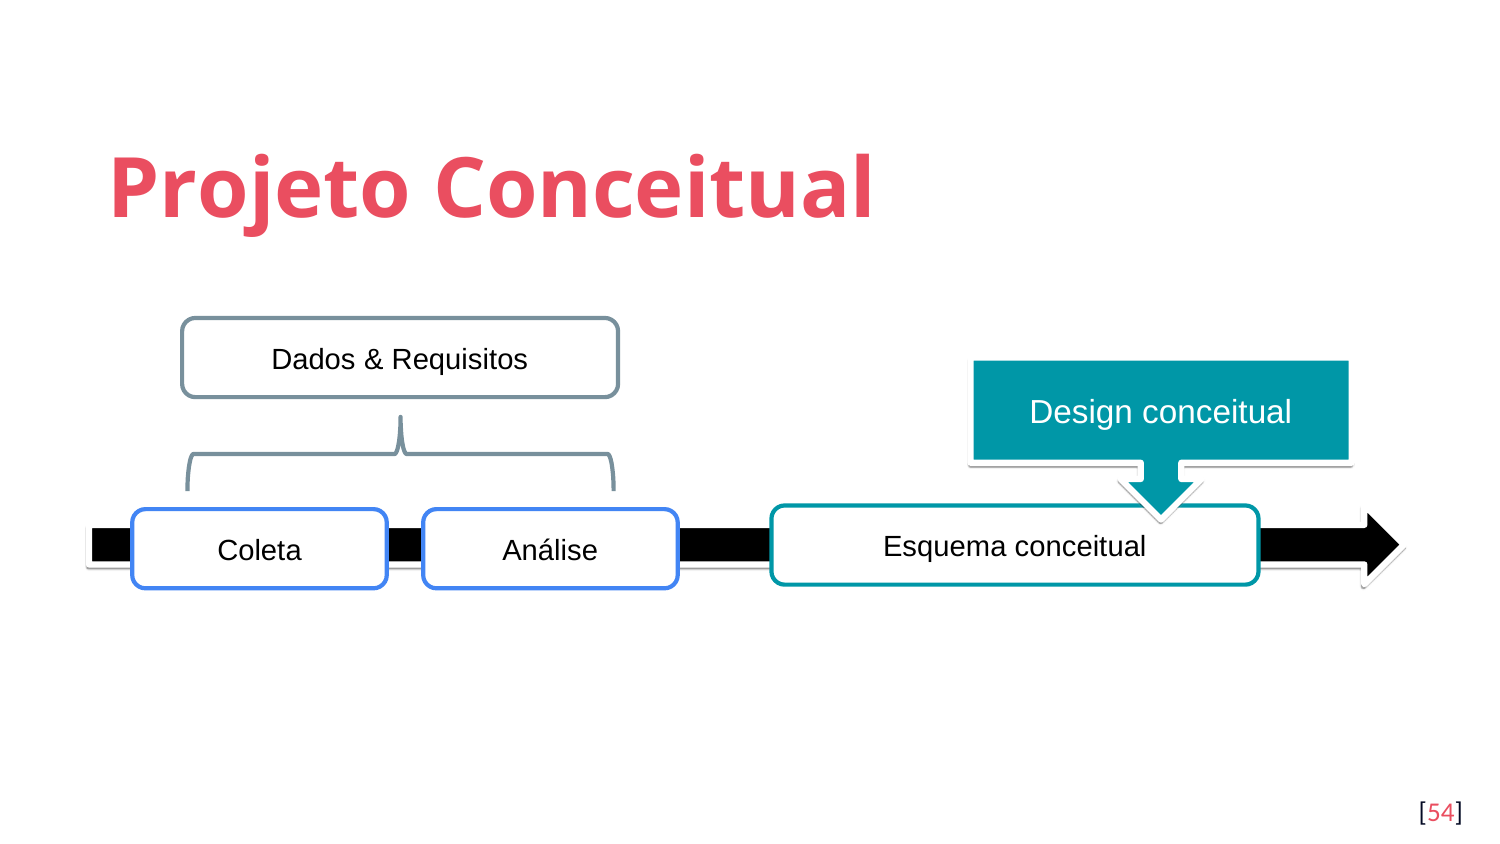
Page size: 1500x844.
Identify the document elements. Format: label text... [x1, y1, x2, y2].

text_box Dados & Requisitos [182, 317, 619, 398]
text_box Esquema conceitual [771, 505, 1259, 585]
text_box Análise [423, 509, 678, 589]
text_box [187, 416, 614, 492]
text_box [678, 524, 771, 565]
text_box Coleta [132, 509, 387, 589]
text_box [88, 524, 132, 565]
text_box Projeto Conceitual [92, 104, 1408, 243]
text_box Design conceitual [970, 357, 1352, 520]
text_box [1259, 505, 1404, 585]
slide_number [54] [1403, 779, 1494, 844]
text_box [387, 524, 423, 565]
